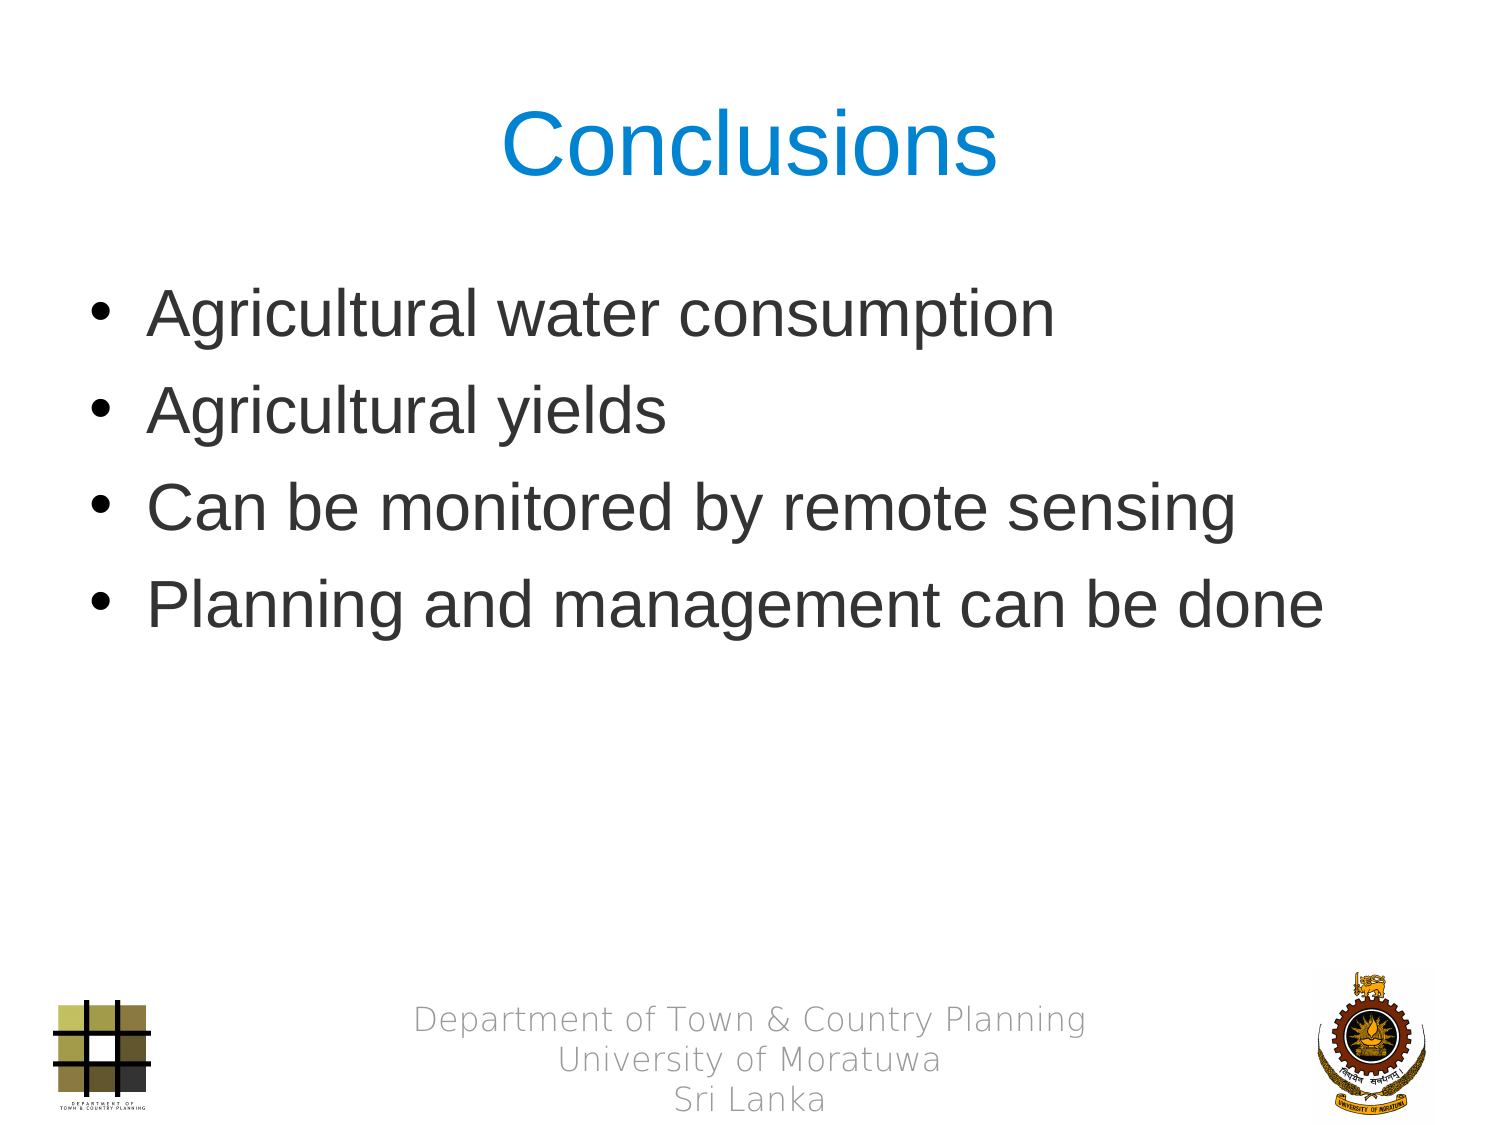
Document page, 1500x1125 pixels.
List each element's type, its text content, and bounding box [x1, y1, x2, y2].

list Agricultural water consumption Agricultural yields Can be monitored by remote sensing Planning and management can be done [75, 262, 1426, 916]
picture [1312, 966, 1435, 1125]
picture [53, 1000, 151, 1110]
title Conclusions [75, 45, 1426, 233]
